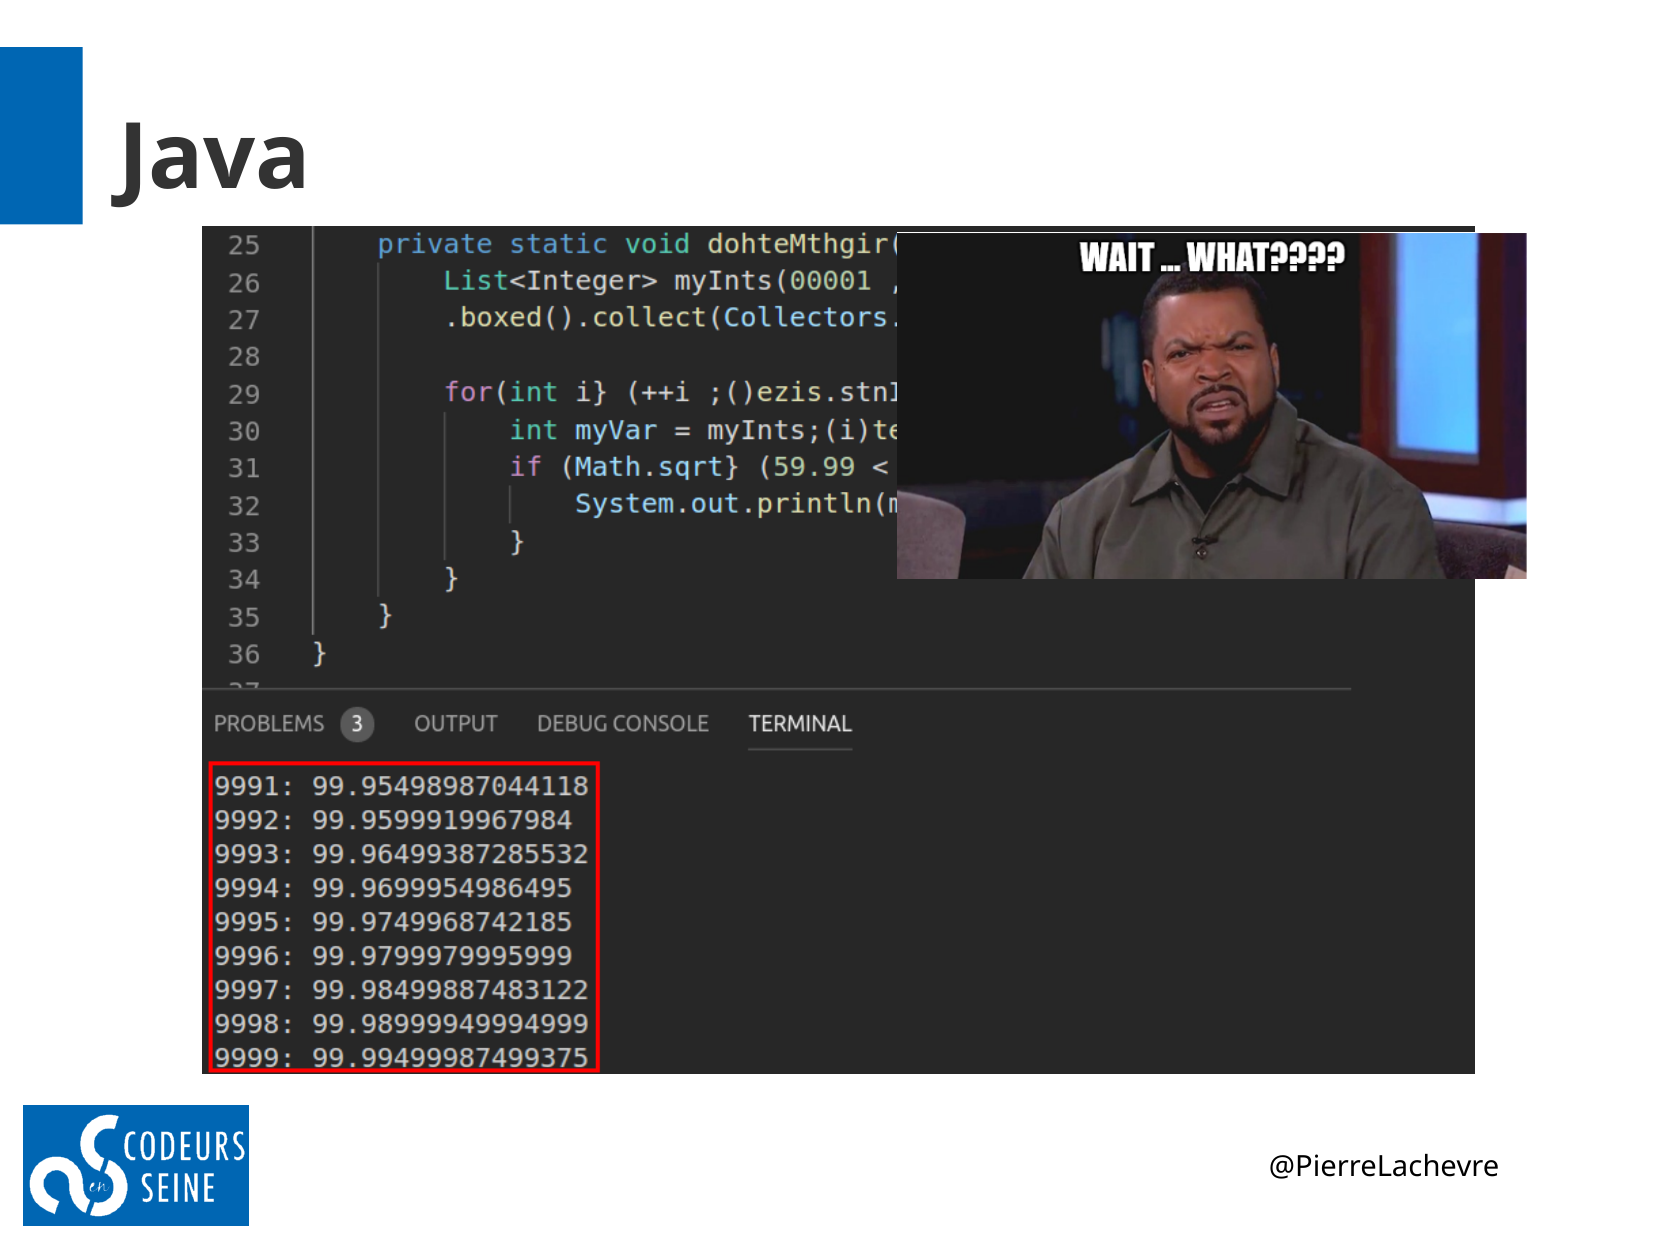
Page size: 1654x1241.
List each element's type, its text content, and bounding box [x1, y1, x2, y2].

title Java [118, 49, 1571, 257]
picture [202, 226, 1528, 1074]
picture [23, 1105, 249, 1226]
